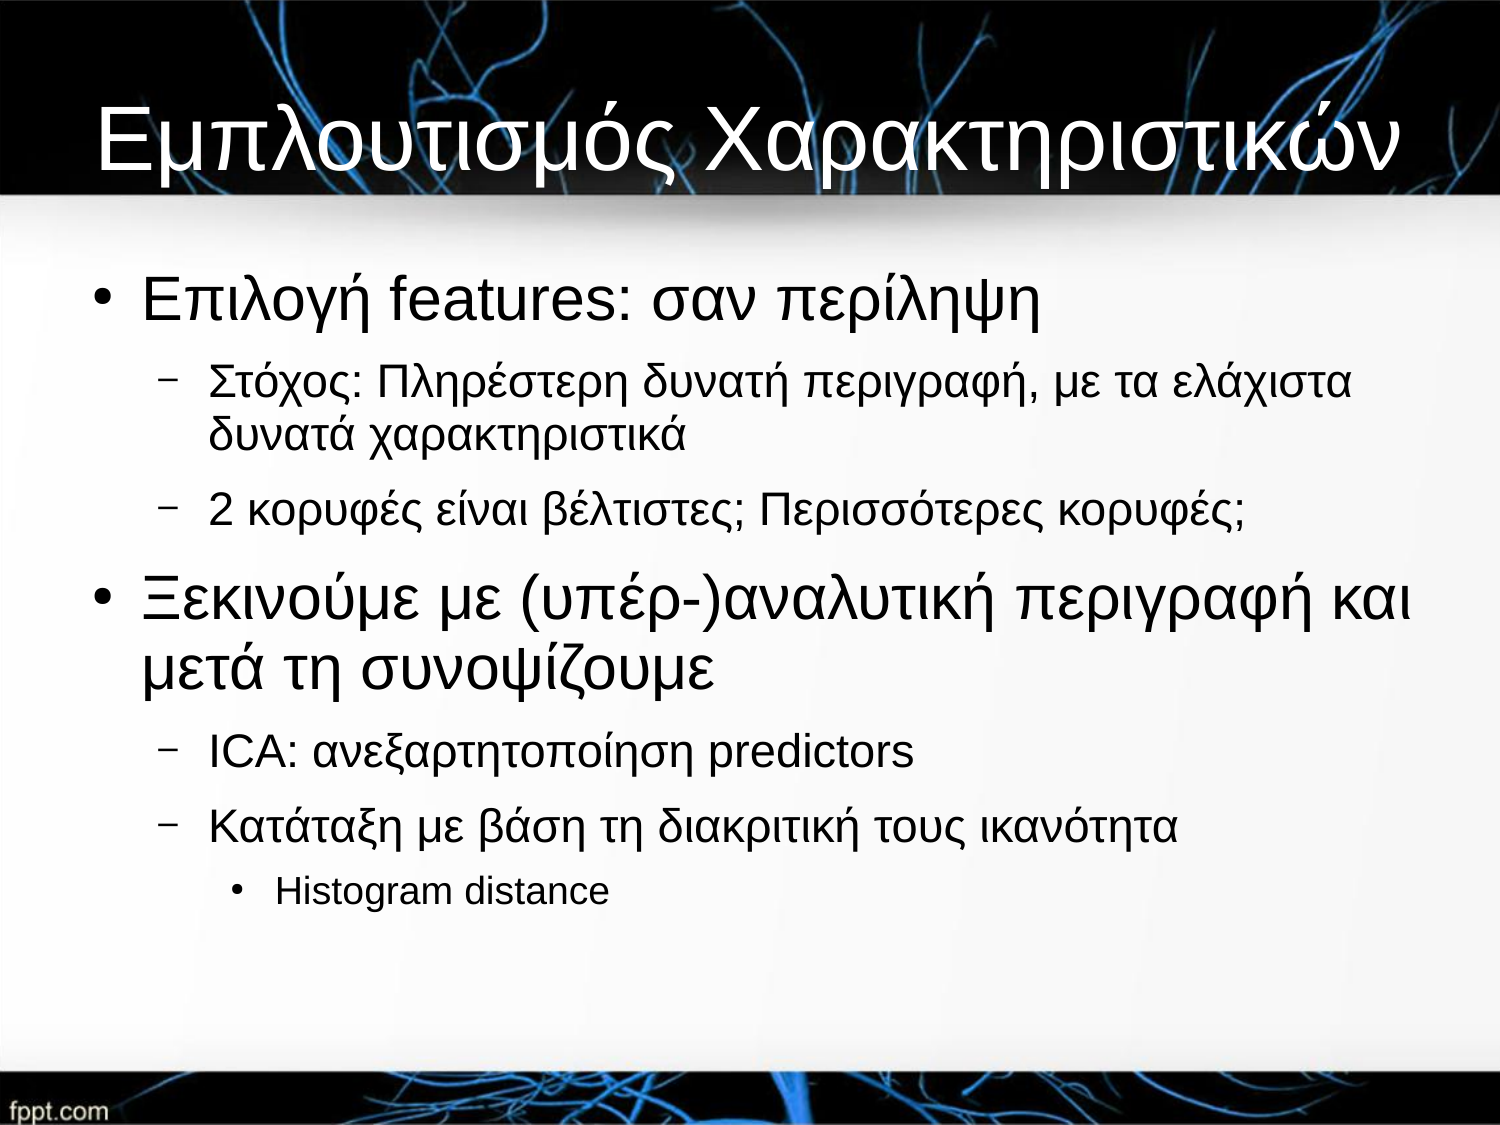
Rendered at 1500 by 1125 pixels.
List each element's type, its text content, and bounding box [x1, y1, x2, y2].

title Εμπλουτισμός Χαρακτηριστικών [75, 45, 1425, 233]
picture [0, 0, 1500, 1125]
list Επιλογή features: σαν περίληψη Στόχος: Πληρέστερη δυνατή περιγραφή, με τα ελάχιστα δυνατά χαρακτηριστικά 2 κορυφές είναι βέλτιστες; Περισσότερες κορυφές; Ξεκινούμε με (υπέρ-)αναλυτική περιγραφή και μετά τη συνοψίζουμε ICA: ανεξαρτητοποίηση predictors Κατάταξη με βάση τη διακριτική τους ικανότητα Histogram distance [75, 263, 1425, 916]
